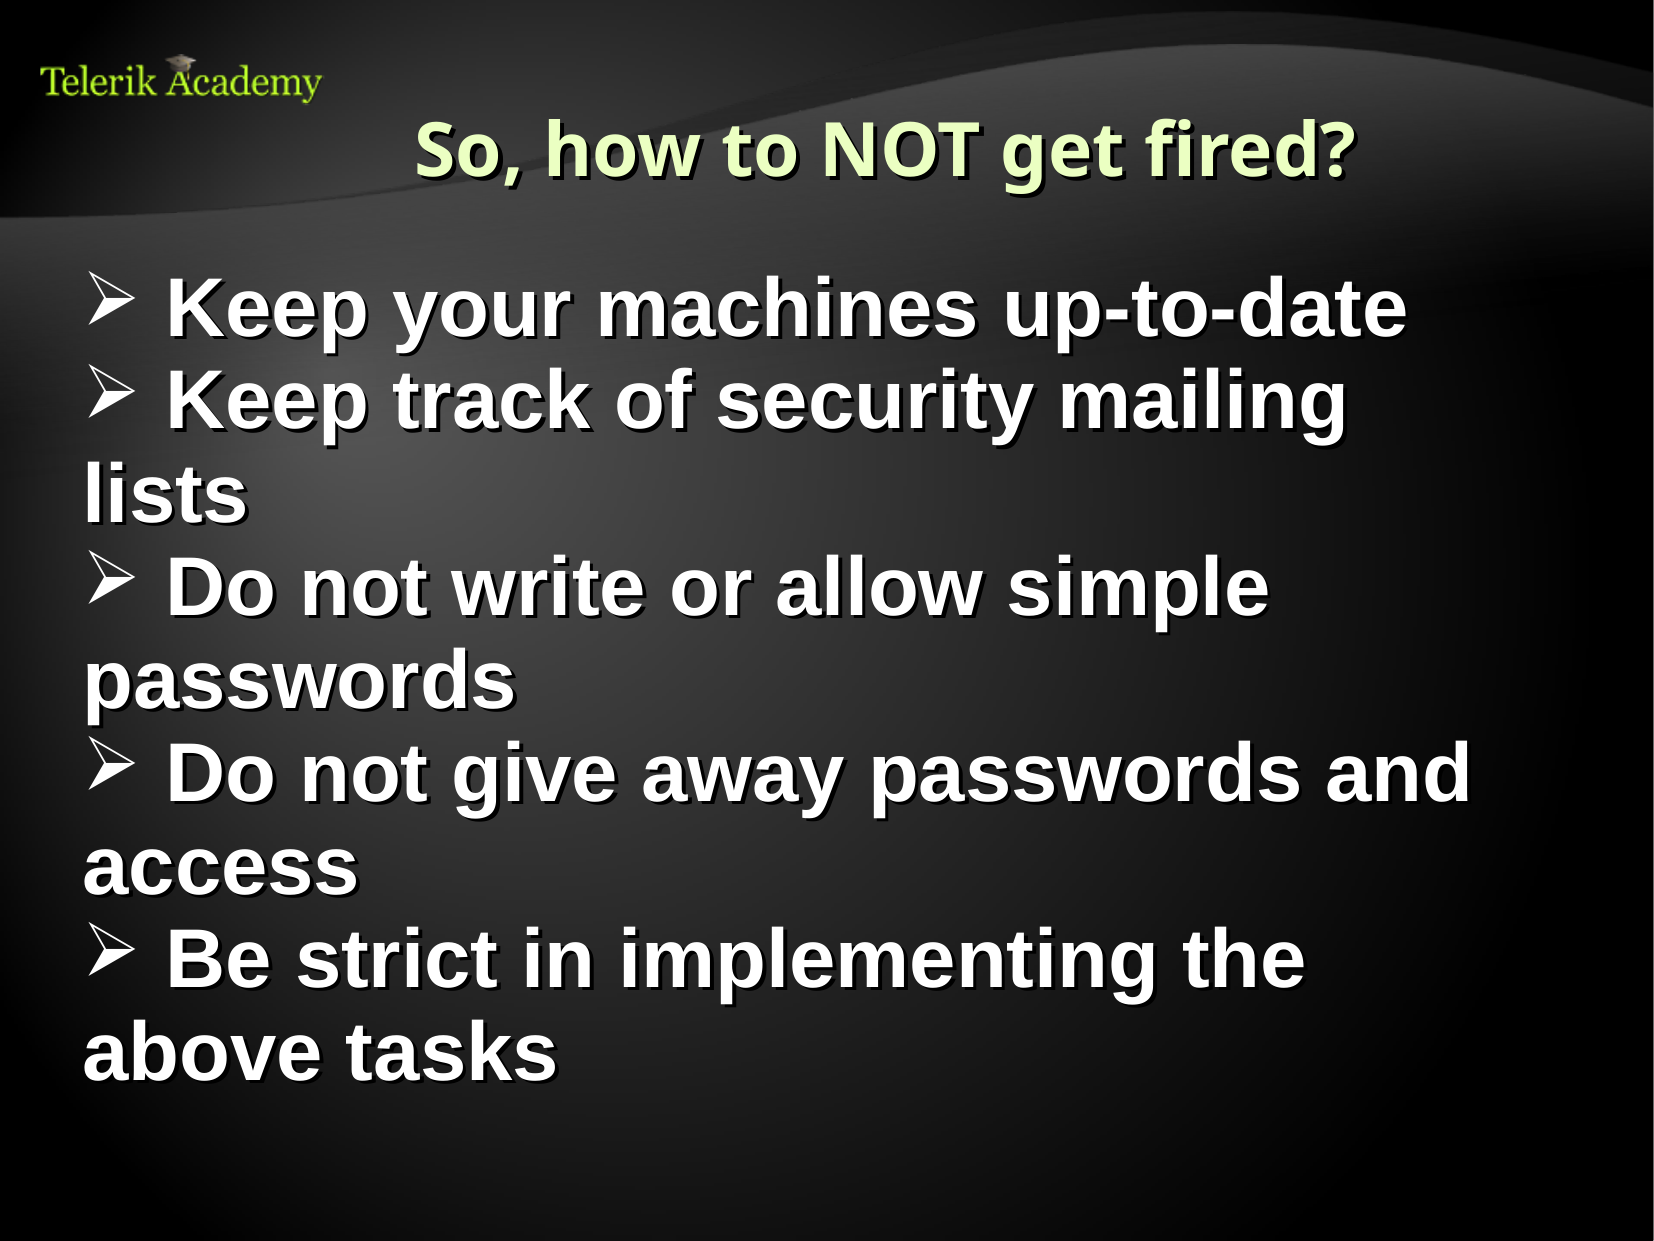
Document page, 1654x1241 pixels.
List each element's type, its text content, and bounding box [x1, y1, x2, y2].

title So, how to NOT get fired? [141, 43, 1630, 251]
subtitle Keep your machines up-to-date Keep track of security mailing lists Do not write or allow simple passwords Do not give away passwords and access Be strict in implementing the above tasks [82, 307, 1538, 1052]
picture [0, 0, 1654, 1241]
